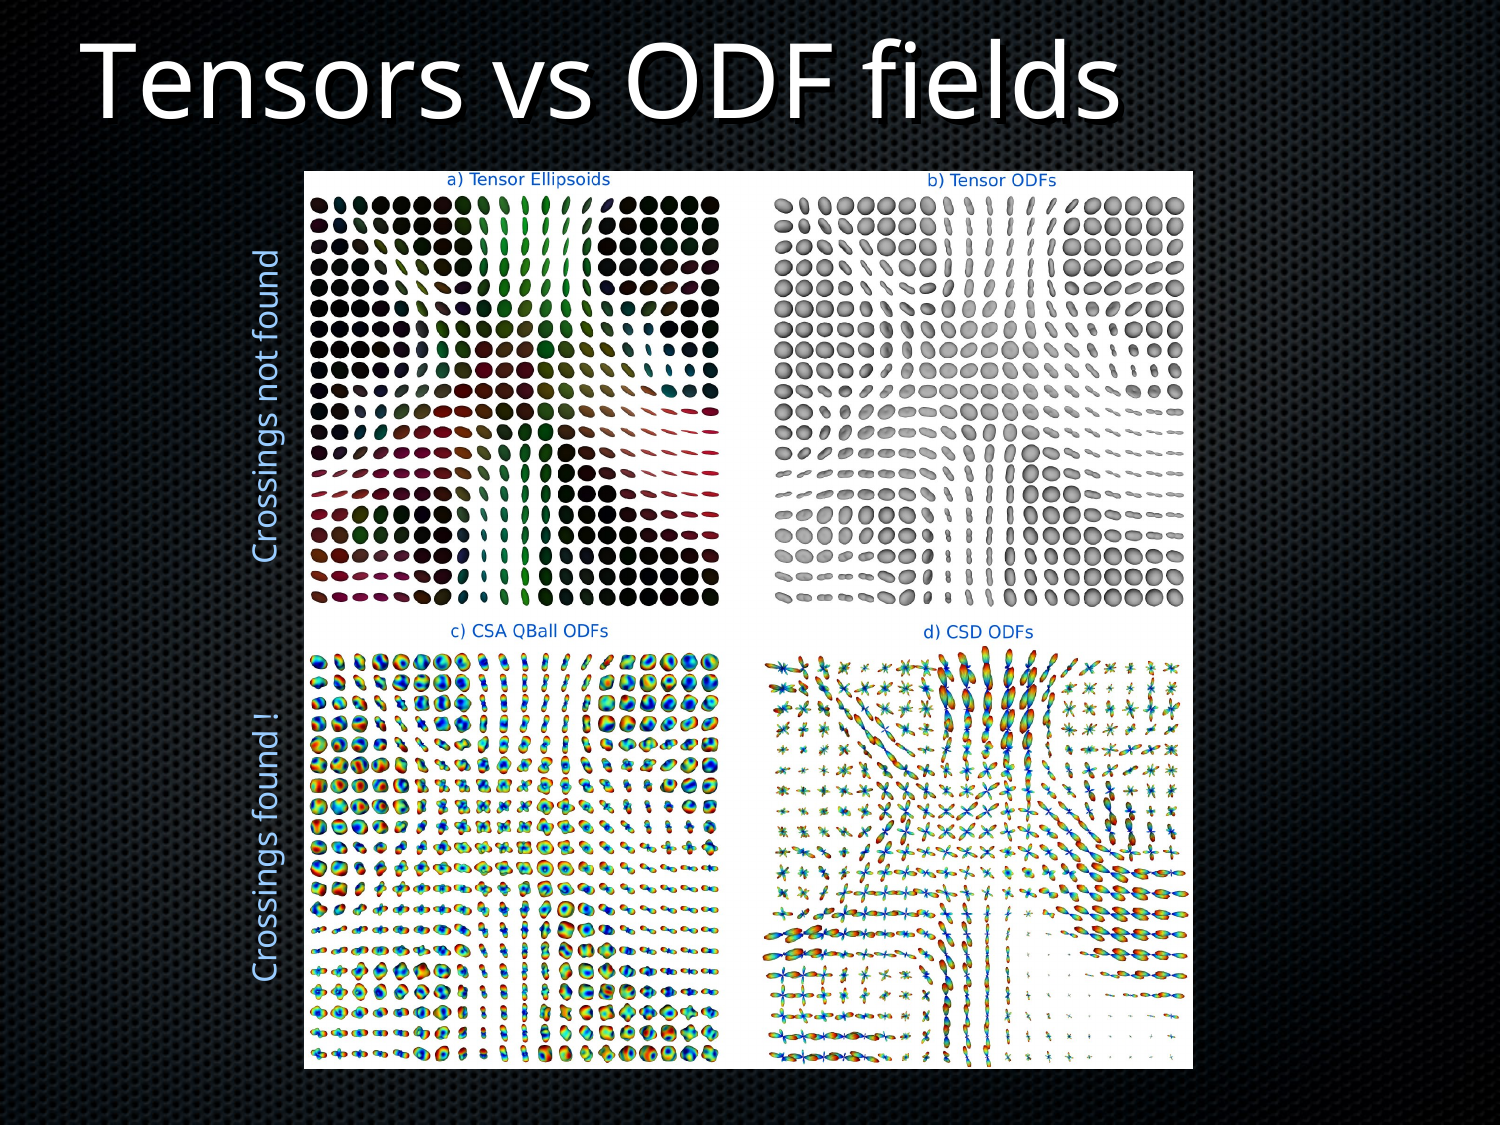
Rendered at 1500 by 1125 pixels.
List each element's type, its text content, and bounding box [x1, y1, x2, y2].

picture [0, 0, 1500, 1125]
text_box Crossings not found [235, 208, 292, 579]
text_box Crossings found ! [235, 679, 292, 999]
title Tensors vs ODF fields [70, 0, 1376, 148]
